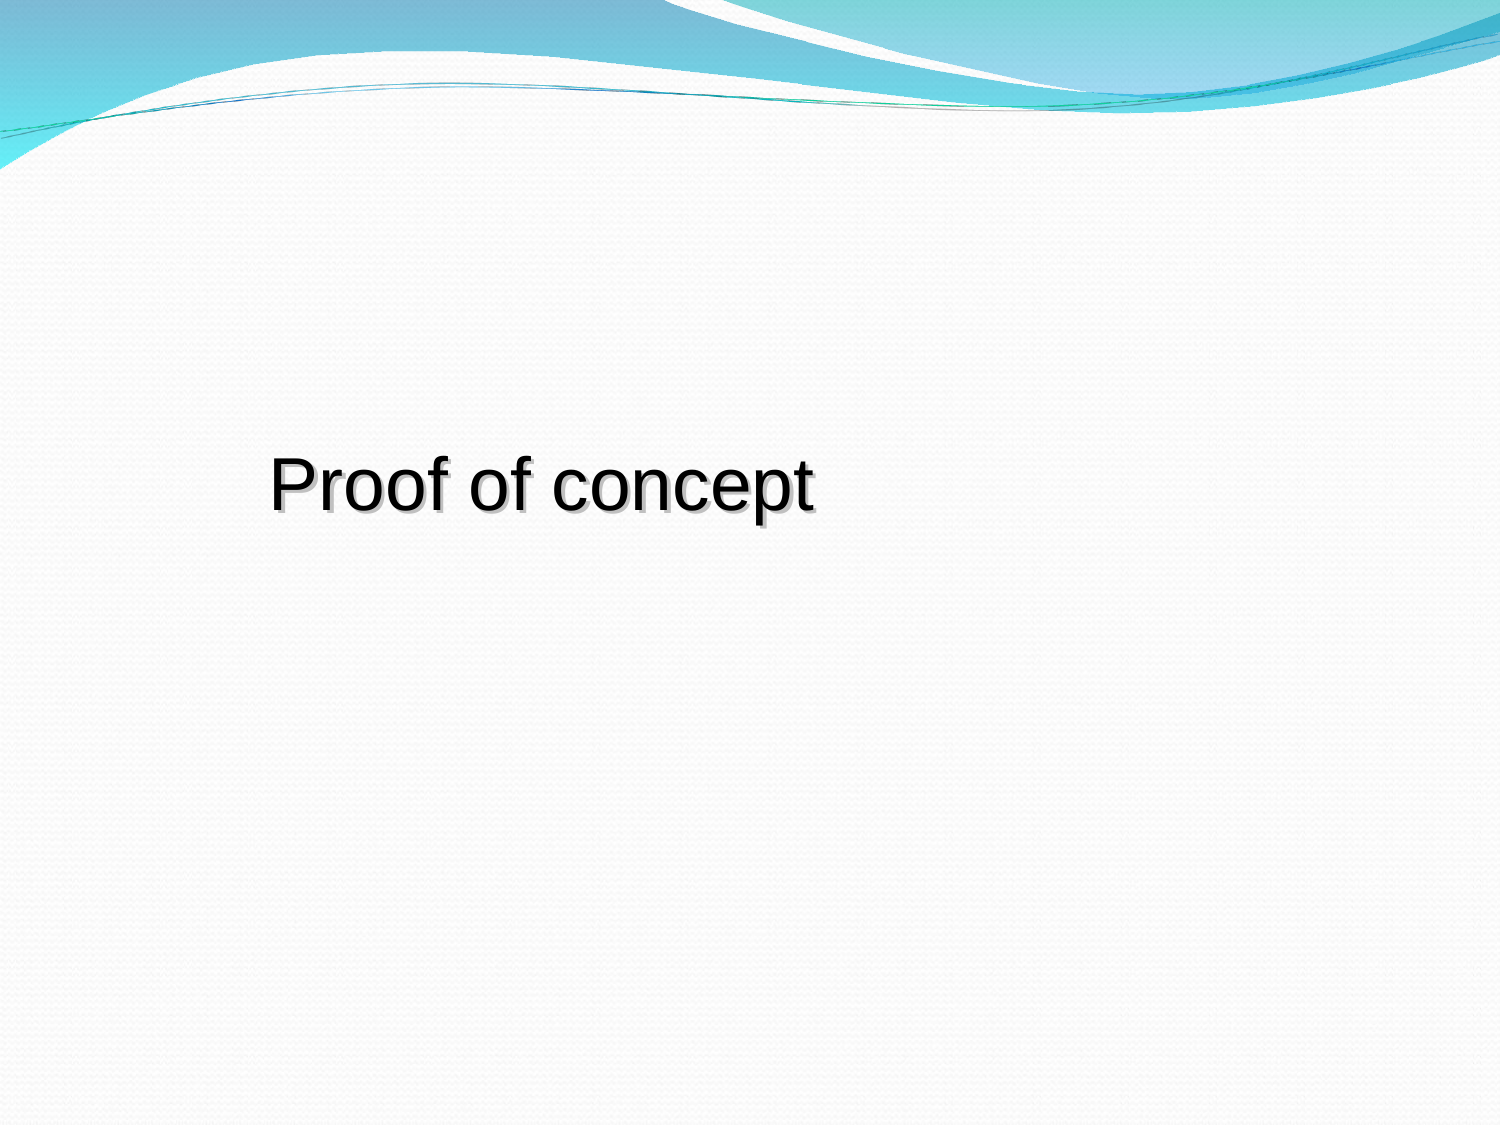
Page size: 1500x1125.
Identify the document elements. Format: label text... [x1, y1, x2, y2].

text_box Proof of concept [253, 428, 863, 556]
picture [0, 0, 1500, 1125]
